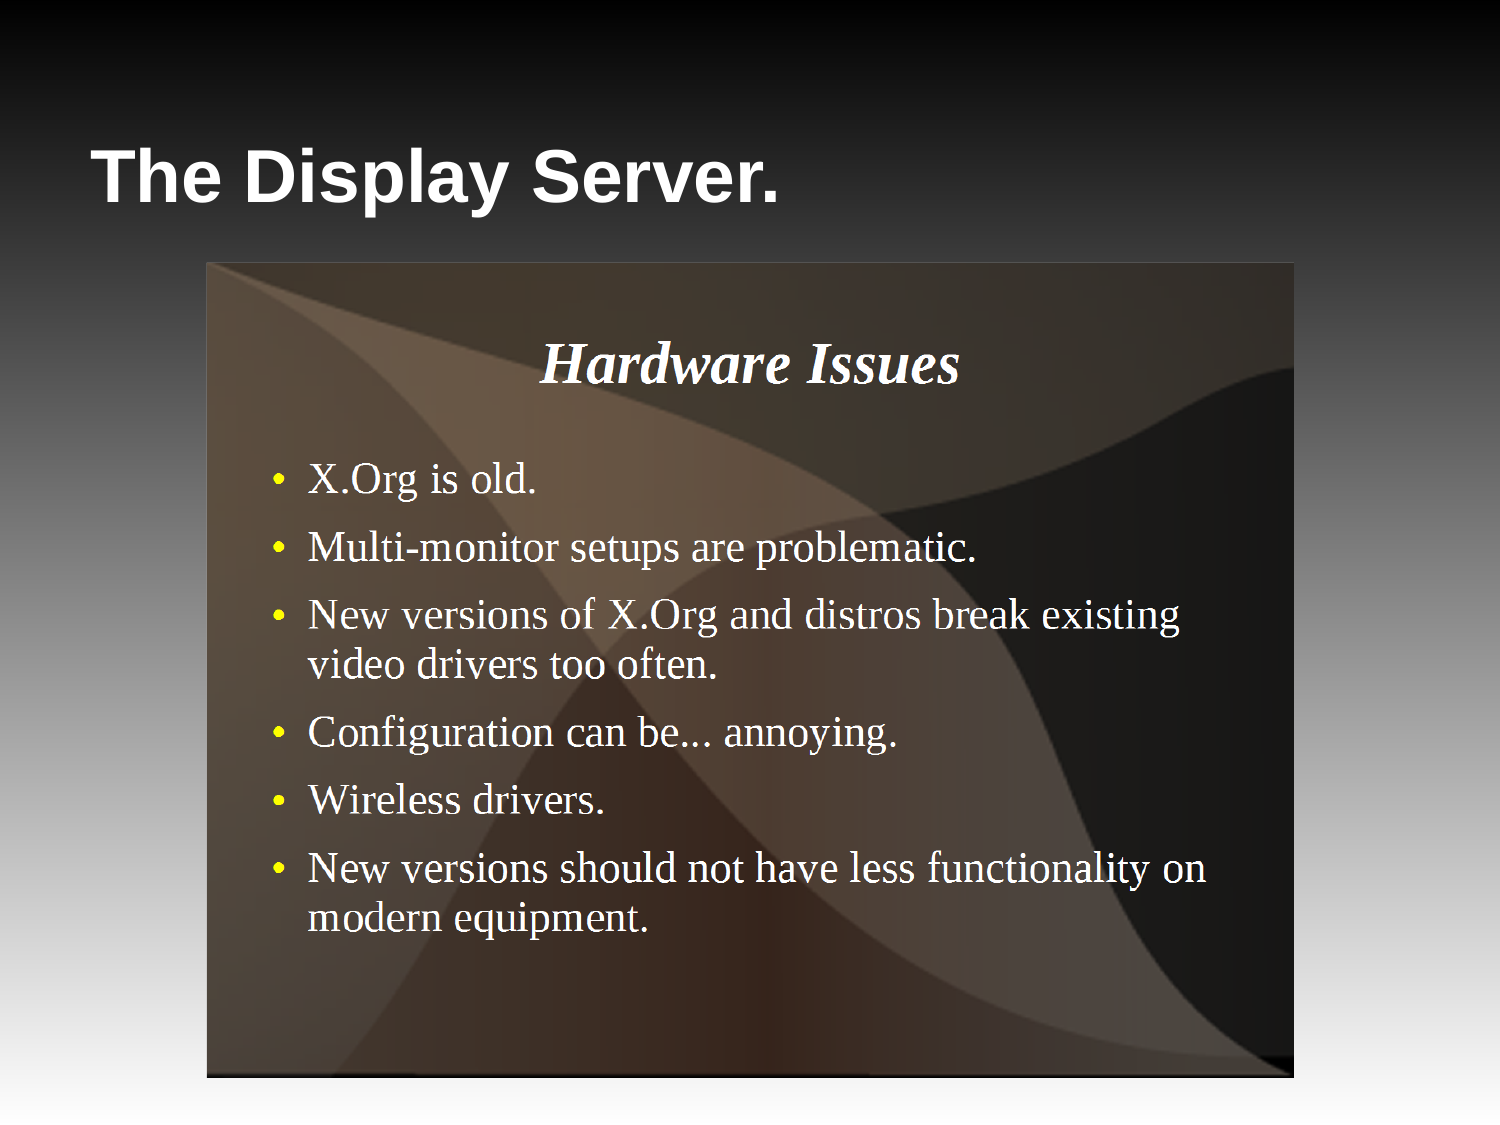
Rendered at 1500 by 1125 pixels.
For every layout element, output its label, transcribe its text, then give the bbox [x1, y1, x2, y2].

title The Display Server. [75, 45, 1425, 233]
picture [206, 262, 1294, 1078]
